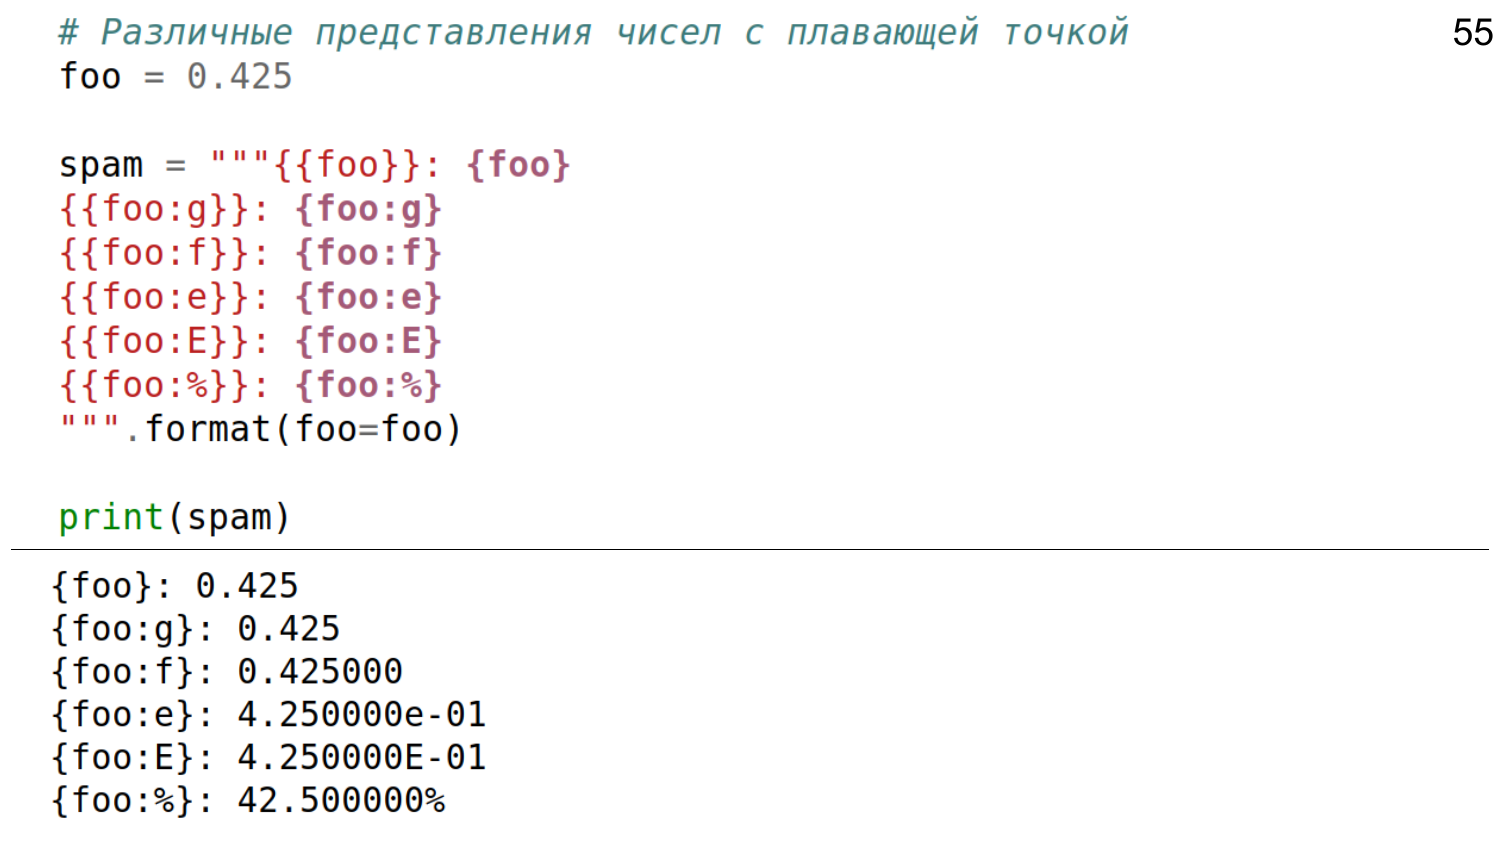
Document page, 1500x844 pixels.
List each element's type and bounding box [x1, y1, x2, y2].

picture [47, 556, 494, 826]
picture [47, 4, 1133, 546]
